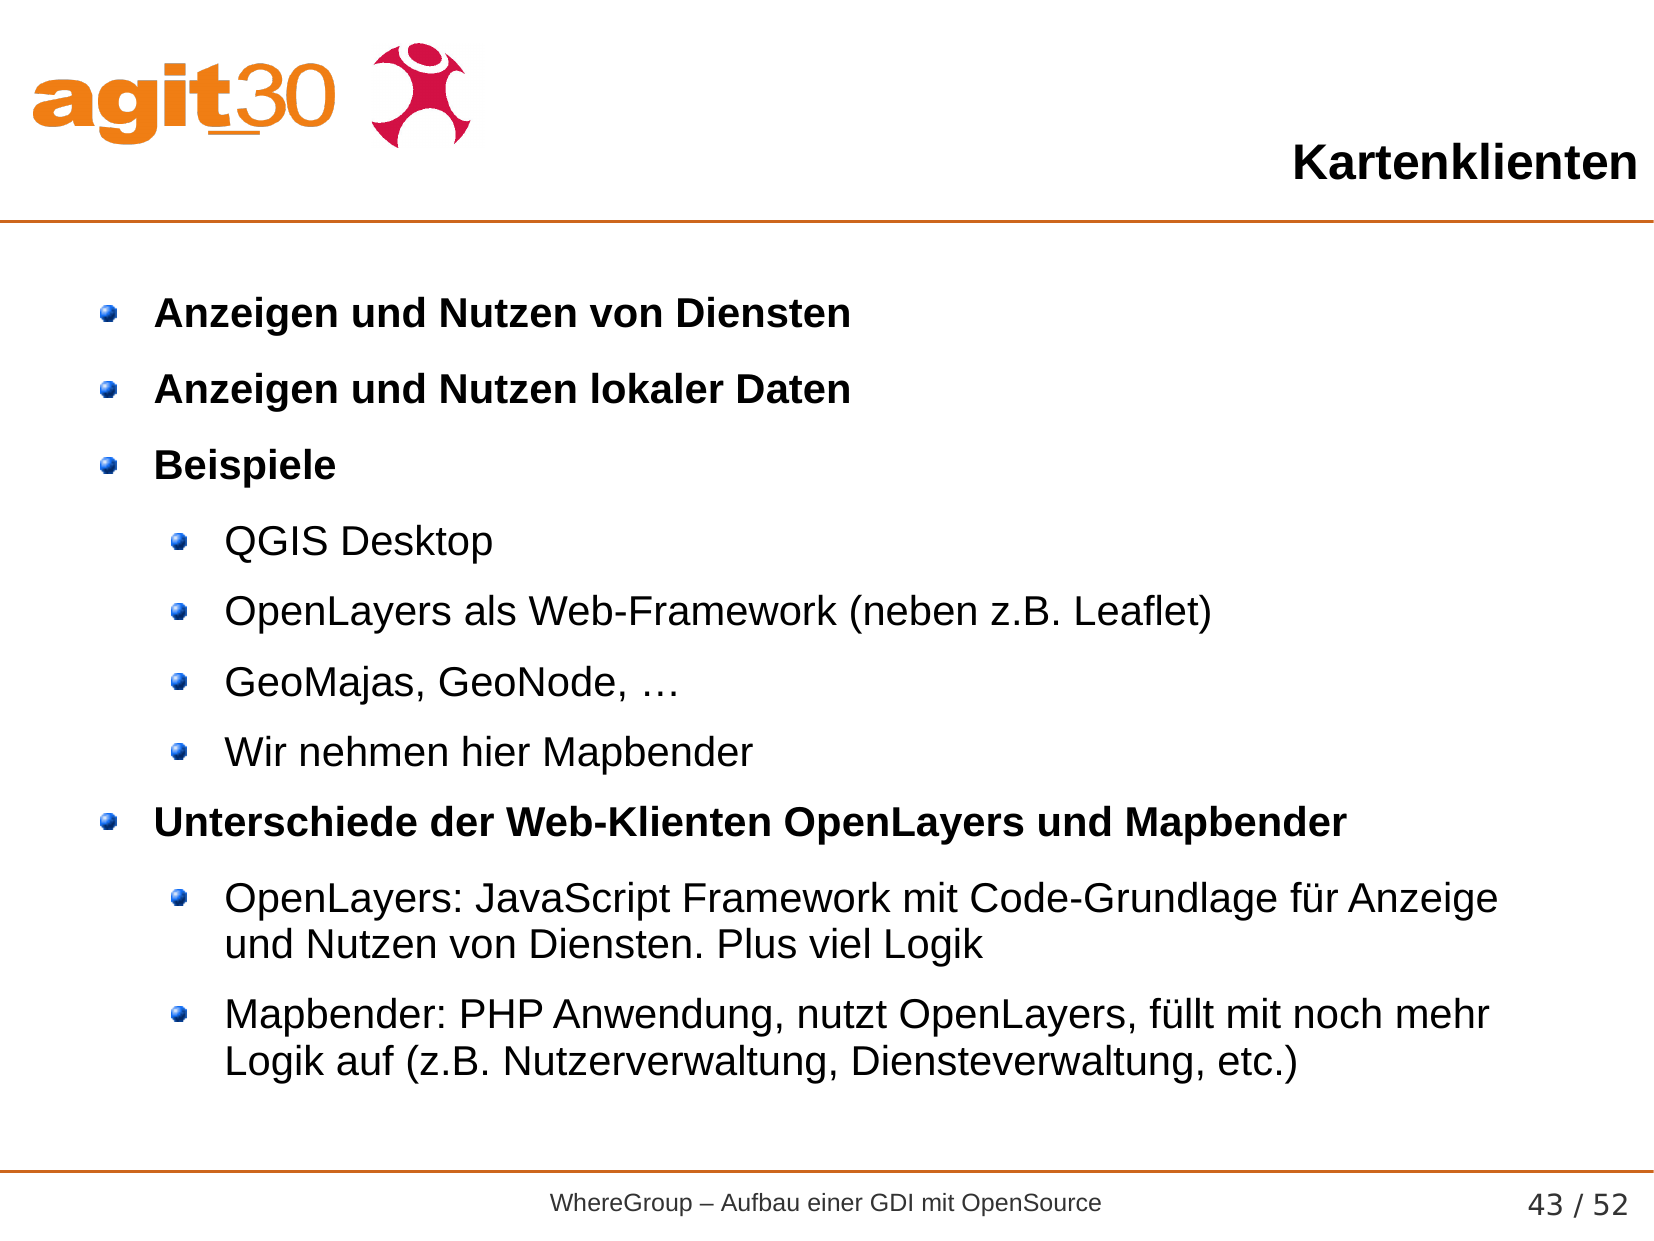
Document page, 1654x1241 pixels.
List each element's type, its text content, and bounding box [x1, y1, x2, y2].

list Anzeigen und Nutzen von Diensten Anzeigen und Nutzen lokaler Daten Beispiele QGIS Desktop OpenLayers als Web-Framework (neben z.B. Leaflet) GeoMajas, GeoNode, … Wir nehmen hier Mapbender Unterschiede der Web-Klienten OpenLayers und Mapbender OpenLayers: JavaScript Framework mit Code-Grundlage für Anzeige und Nutzen von Diensten. Plus viel Logik Mapbender: PHP Anwendung, nutzt OpenLayers, füllt mit noch mehr Logik auf (z.B. Nutzerverwaltung, Diensteverwaltung, etc.) [82, 290, 1571, 1109]
picture [29, 58, 340, 148]
title Kartenklienten [265, 118, 1654, 207]
